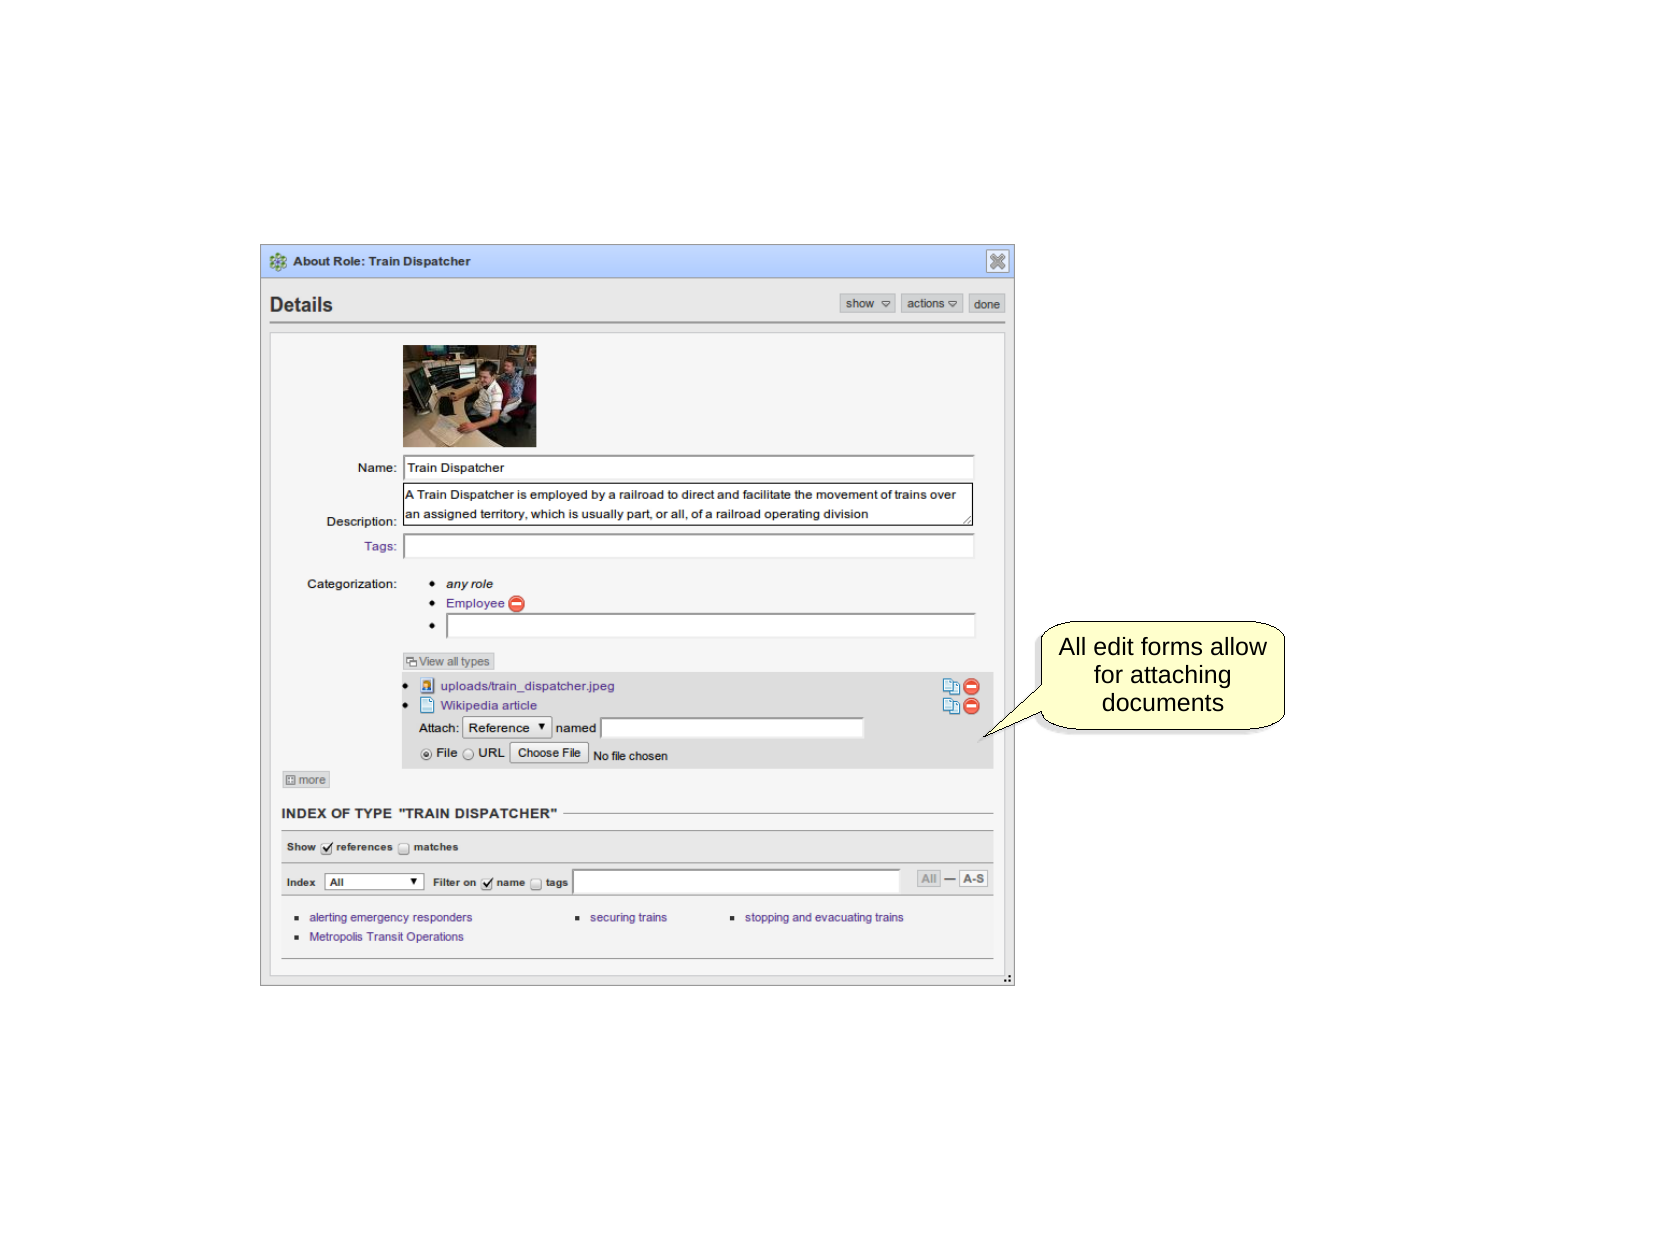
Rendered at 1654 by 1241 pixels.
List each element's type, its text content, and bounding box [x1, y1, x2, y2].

picture [260, 244, 1015, 986]
text_box All edit forms allow for attaching documents [983, 621, 1285, 737]
